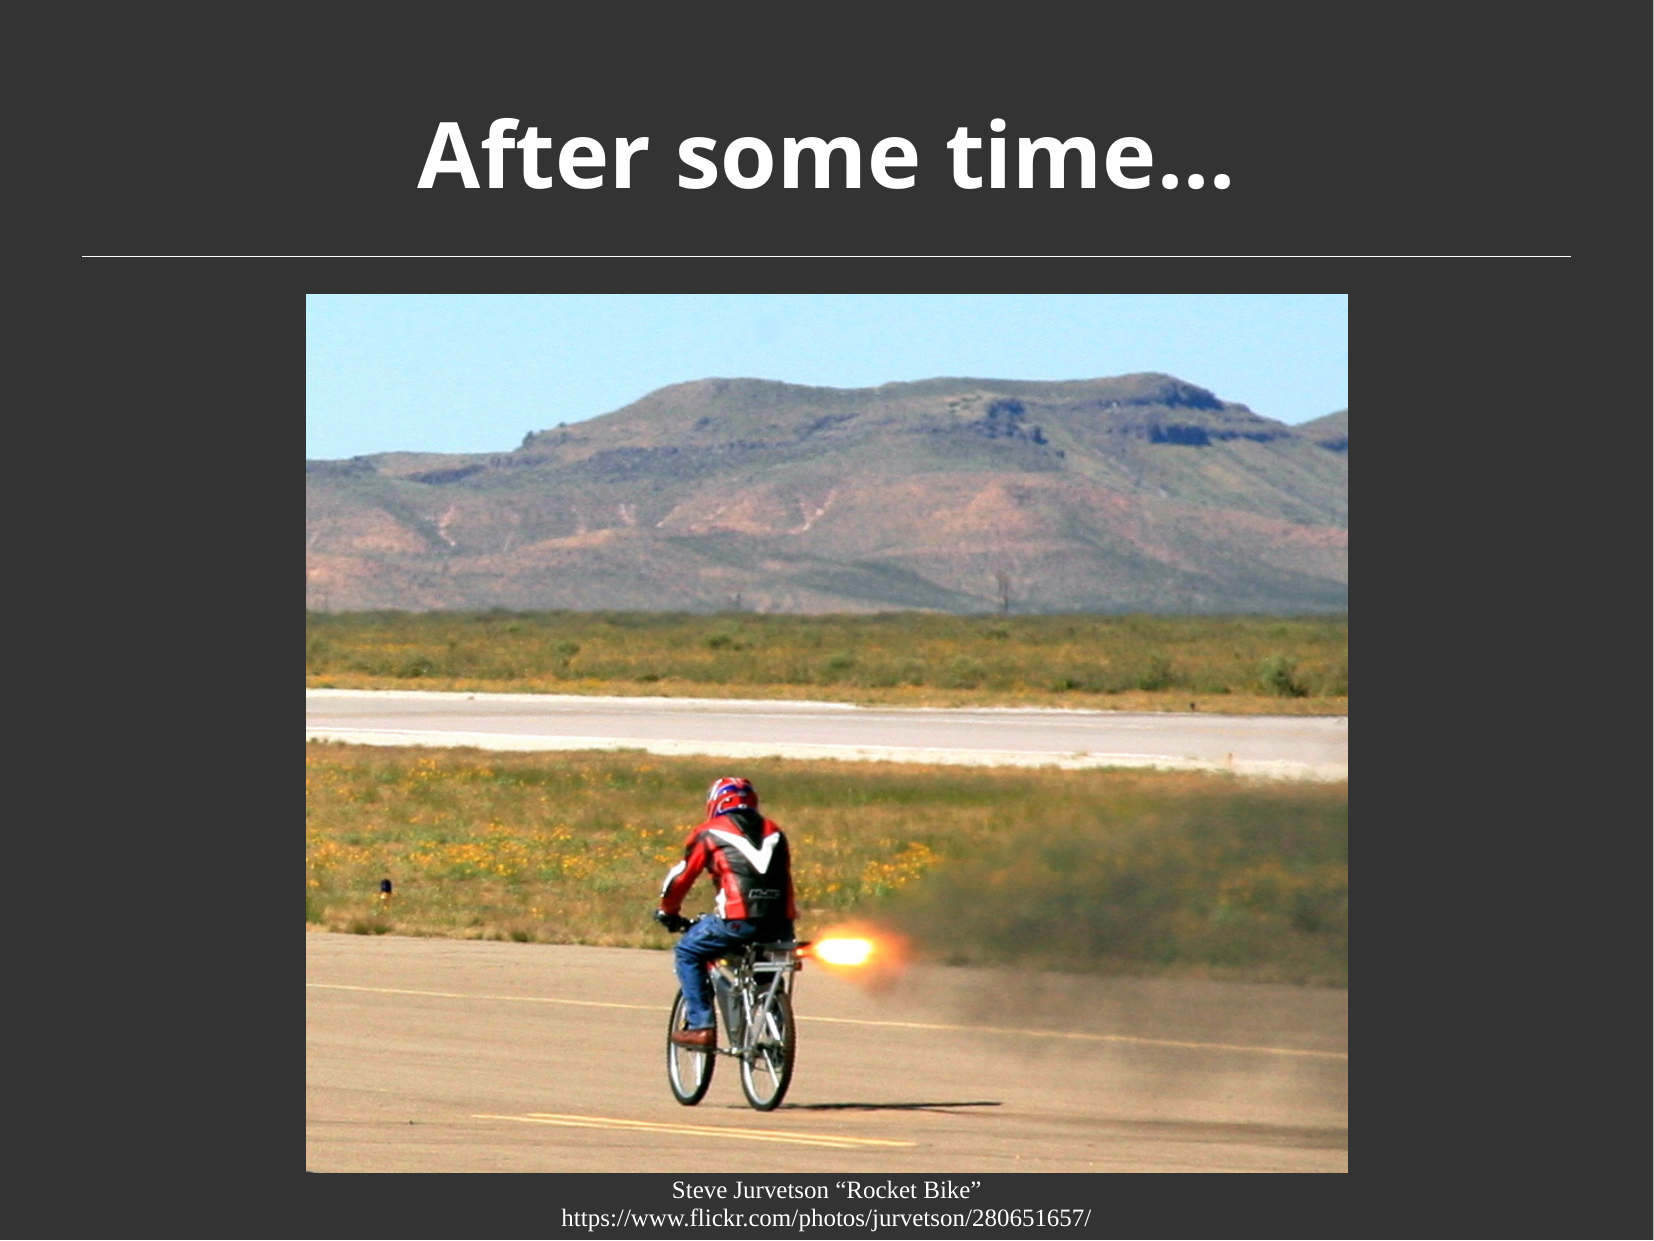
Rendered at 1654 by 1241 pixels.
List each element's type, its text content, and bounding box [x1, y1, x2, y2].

picture [306, 294, 1348, 1174]
text_box Steve Jurvetson “Rocket Bike” https://www.flickr.com/photos/jurvetson/280651657/ [339, 1169, 1314, 1241]
title After some time... [82, 49, 1571, 257]
